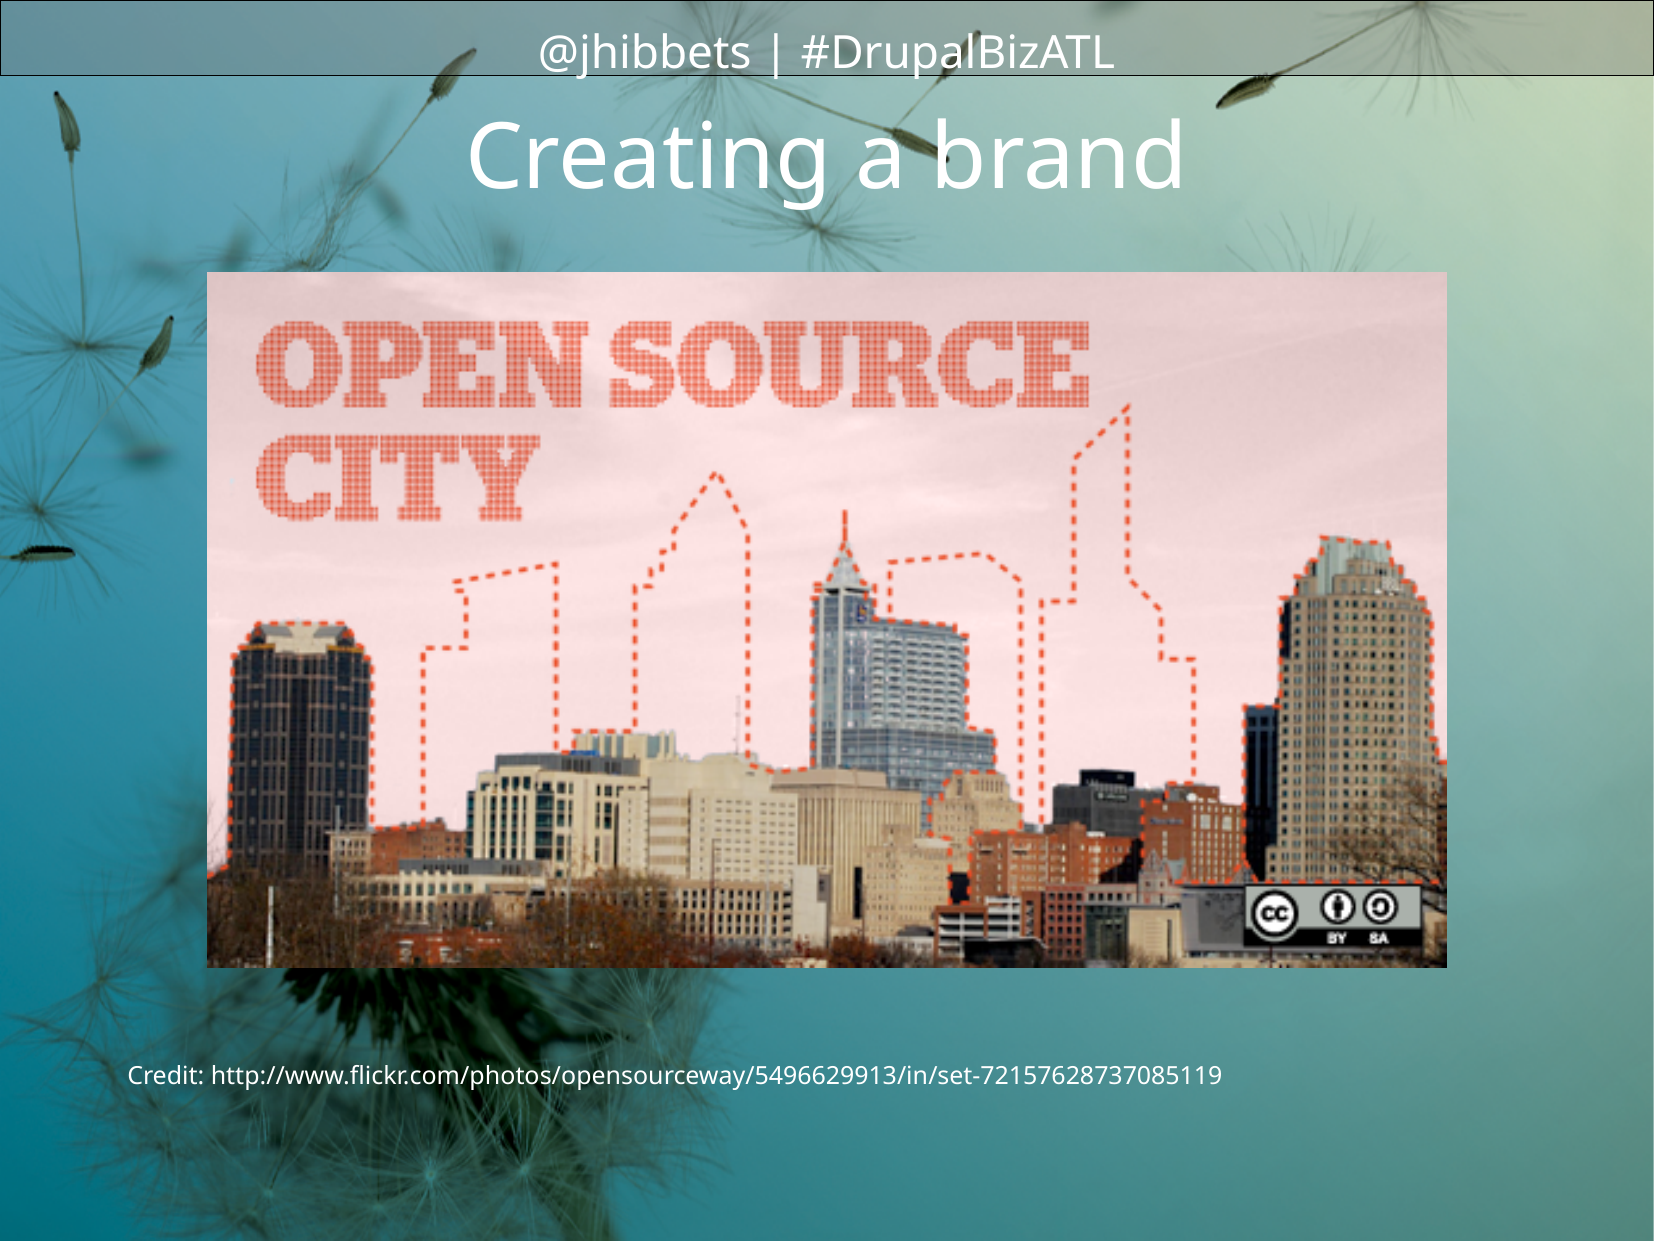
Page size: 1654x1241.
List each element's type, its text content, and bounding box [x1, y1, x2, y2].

text_box Credit: http://www.flickr.com/photos/opensourceway/5496629913/in/set-72157628737085119 [112, 1050, 1230, 1093]
title Creating a brand [82, 49, 1571, 257]
picture [0, 76, 1654, 1241]
